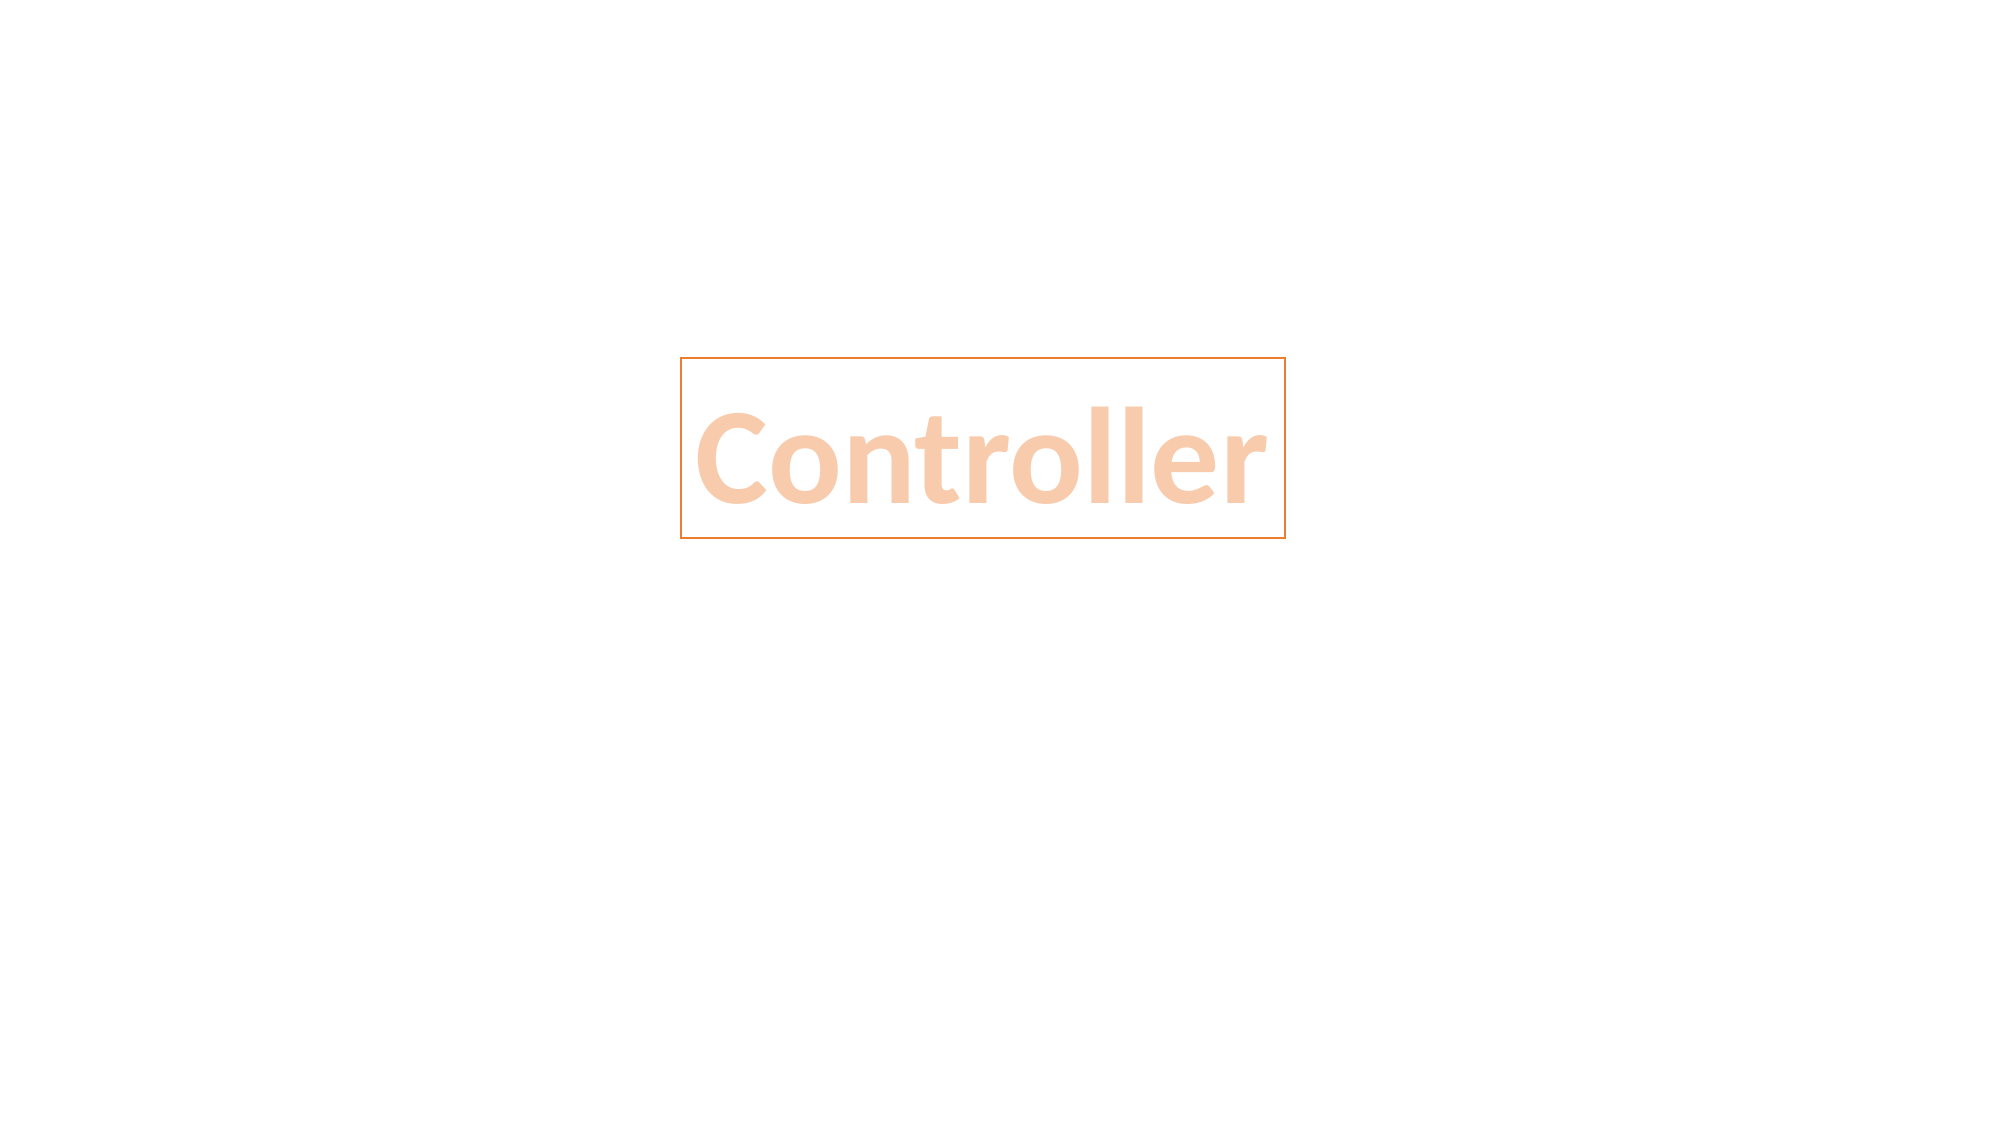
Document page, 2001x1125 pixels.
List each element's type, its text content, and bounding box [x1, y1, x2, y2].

text_box Controller [681, 358, 1285, 539]
